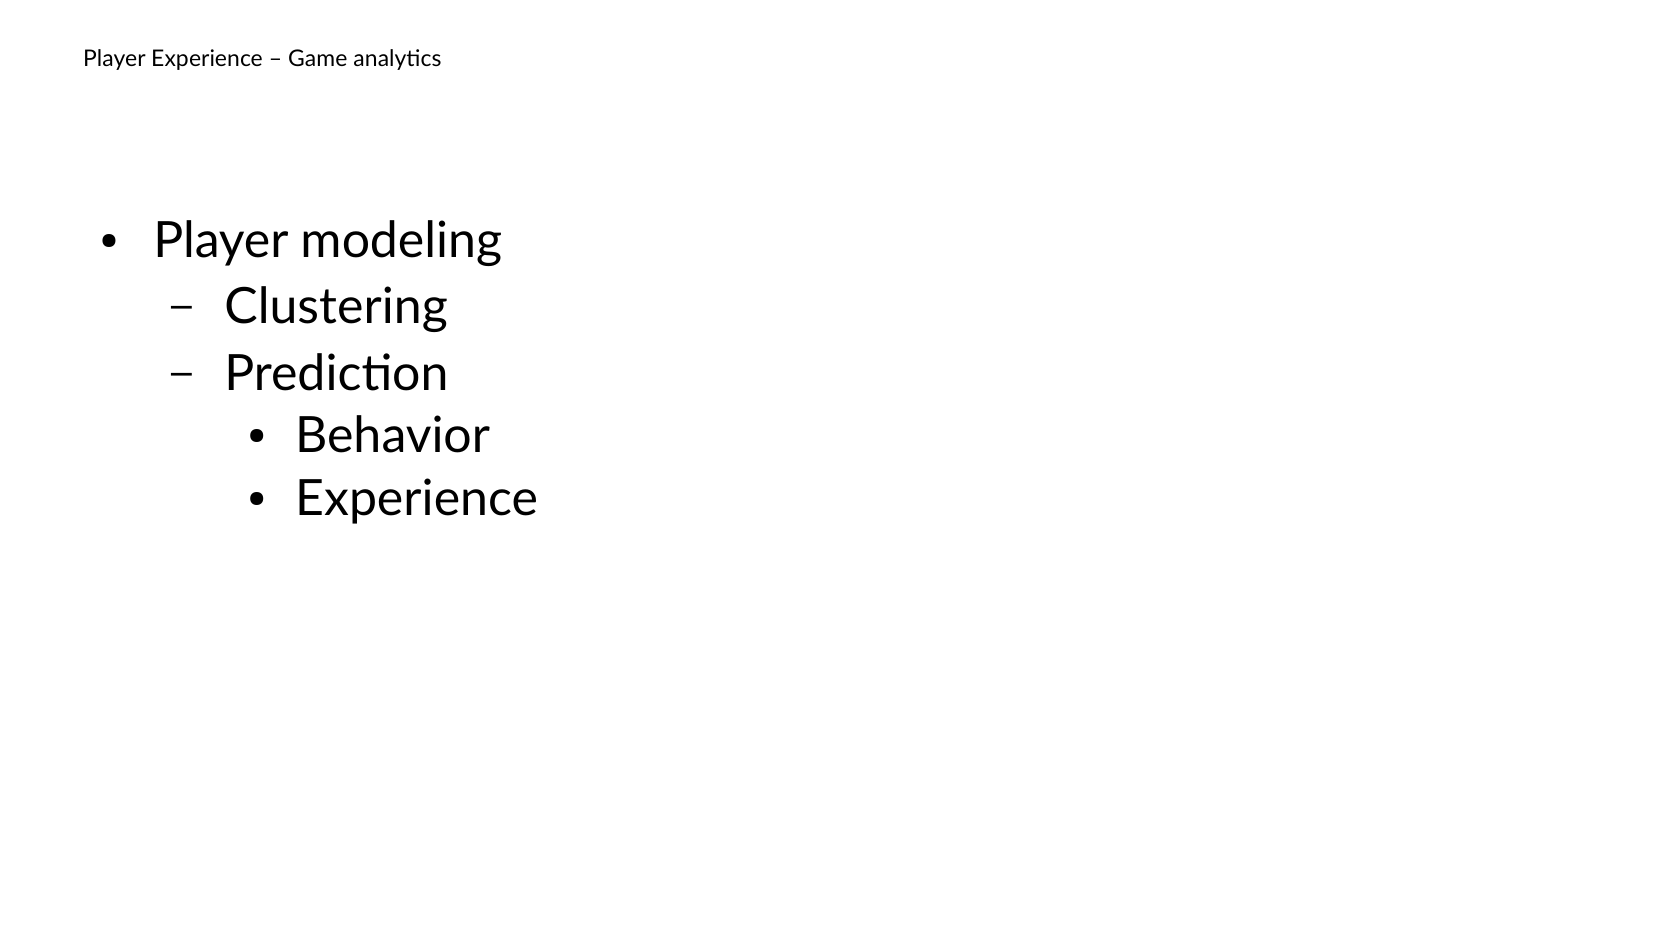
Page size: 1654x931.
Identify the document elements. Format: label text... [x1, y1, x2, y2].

title Player Experience – Game analytics [83, 0, 1571, 119]
list Player modeling Clustering Prediction Behavior Experience [82, 217, 1571, 839]
